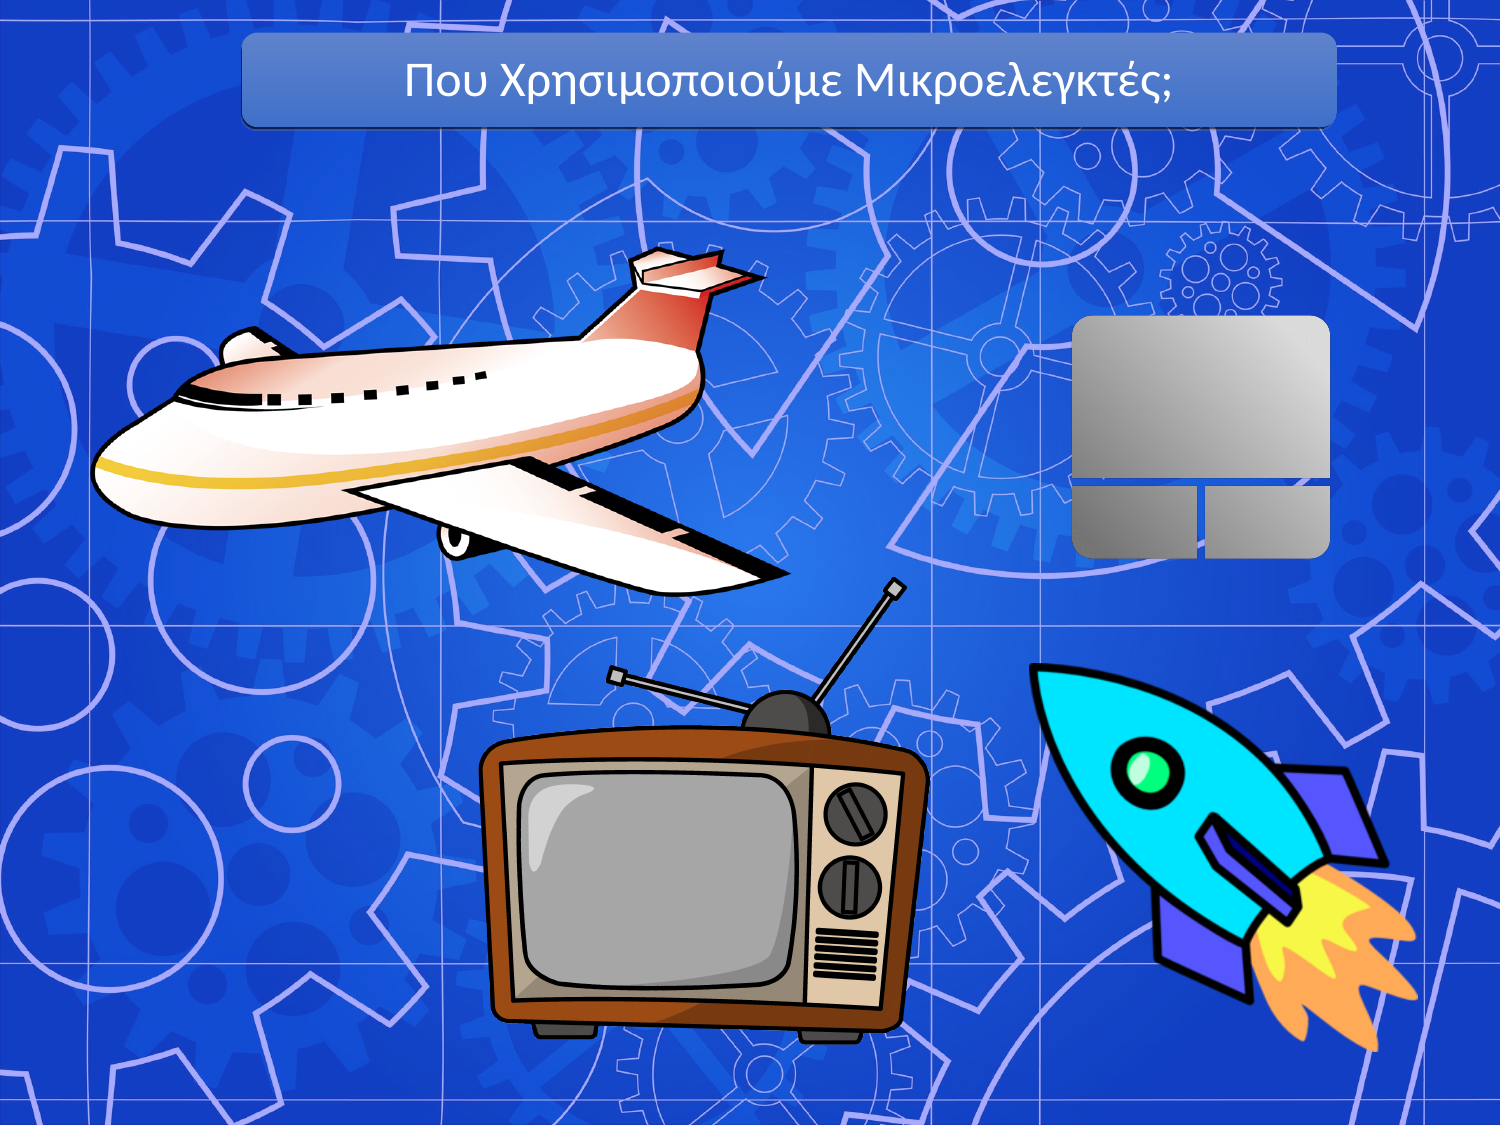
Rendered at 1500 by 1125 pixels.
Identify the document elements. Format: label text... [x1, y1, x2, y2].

picture [70, 200, 1418, 1071]
text_box Που Χρησιμοποιούμε Μικροελεγκτές; [241, 32, 1337, 128]
